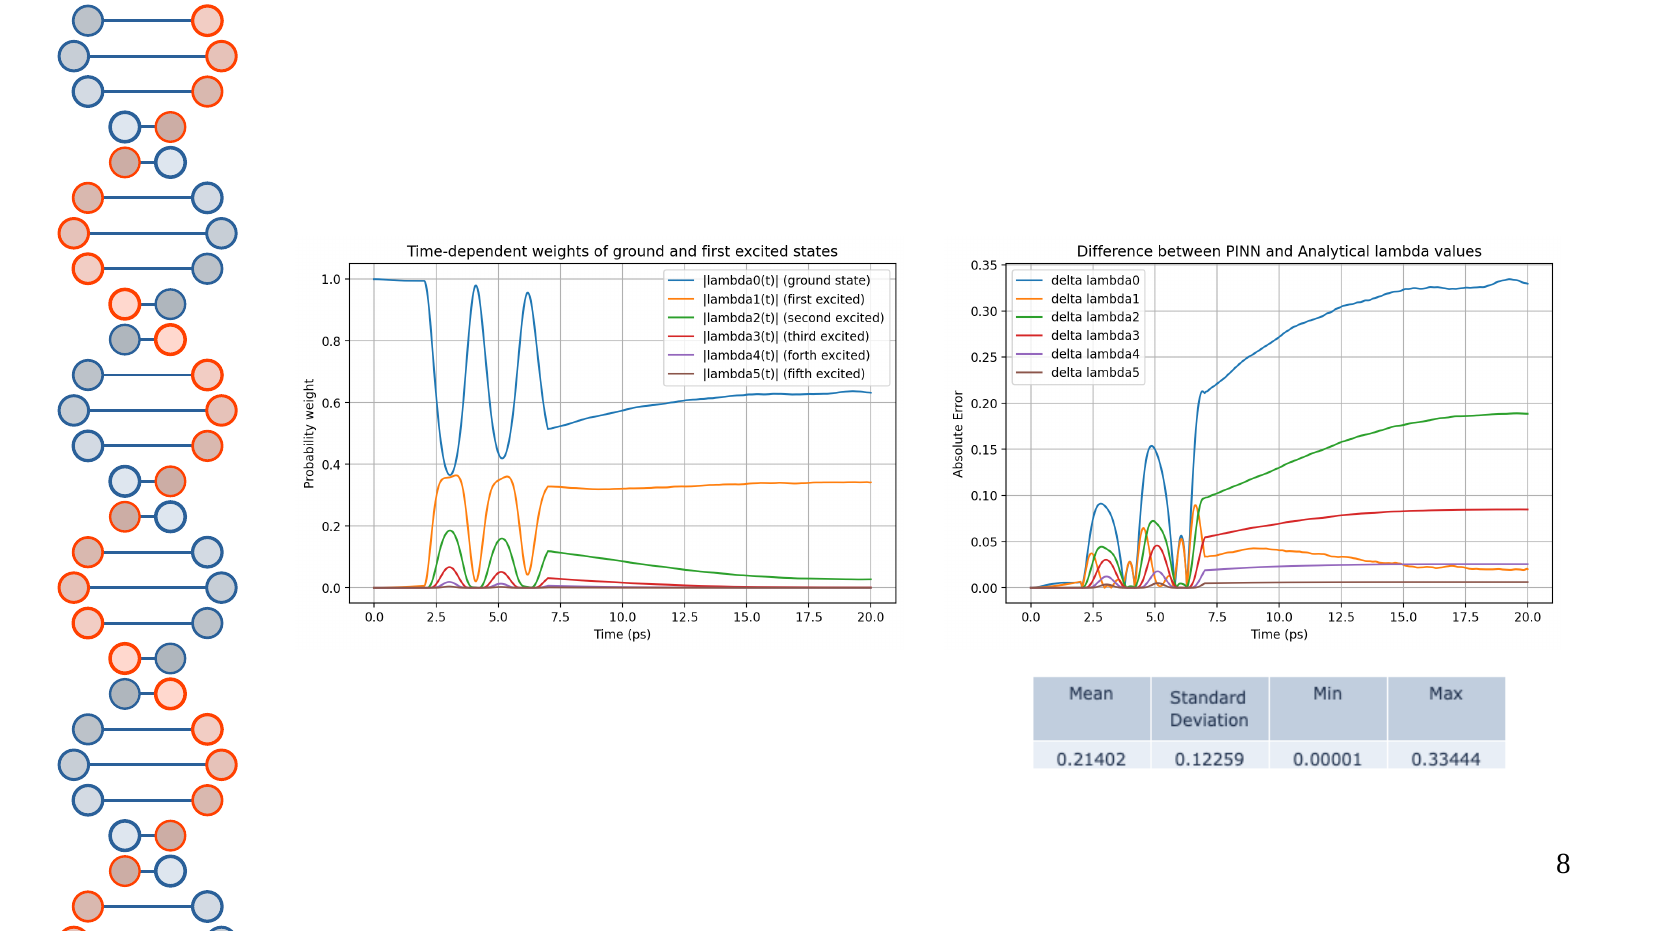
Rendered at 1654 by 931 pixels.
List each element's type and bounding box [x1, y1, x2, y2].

picture [1003, 652, 1536, 798]
picture [944, 236, 1561, 650]
picture [295, 236, 904, 650]
